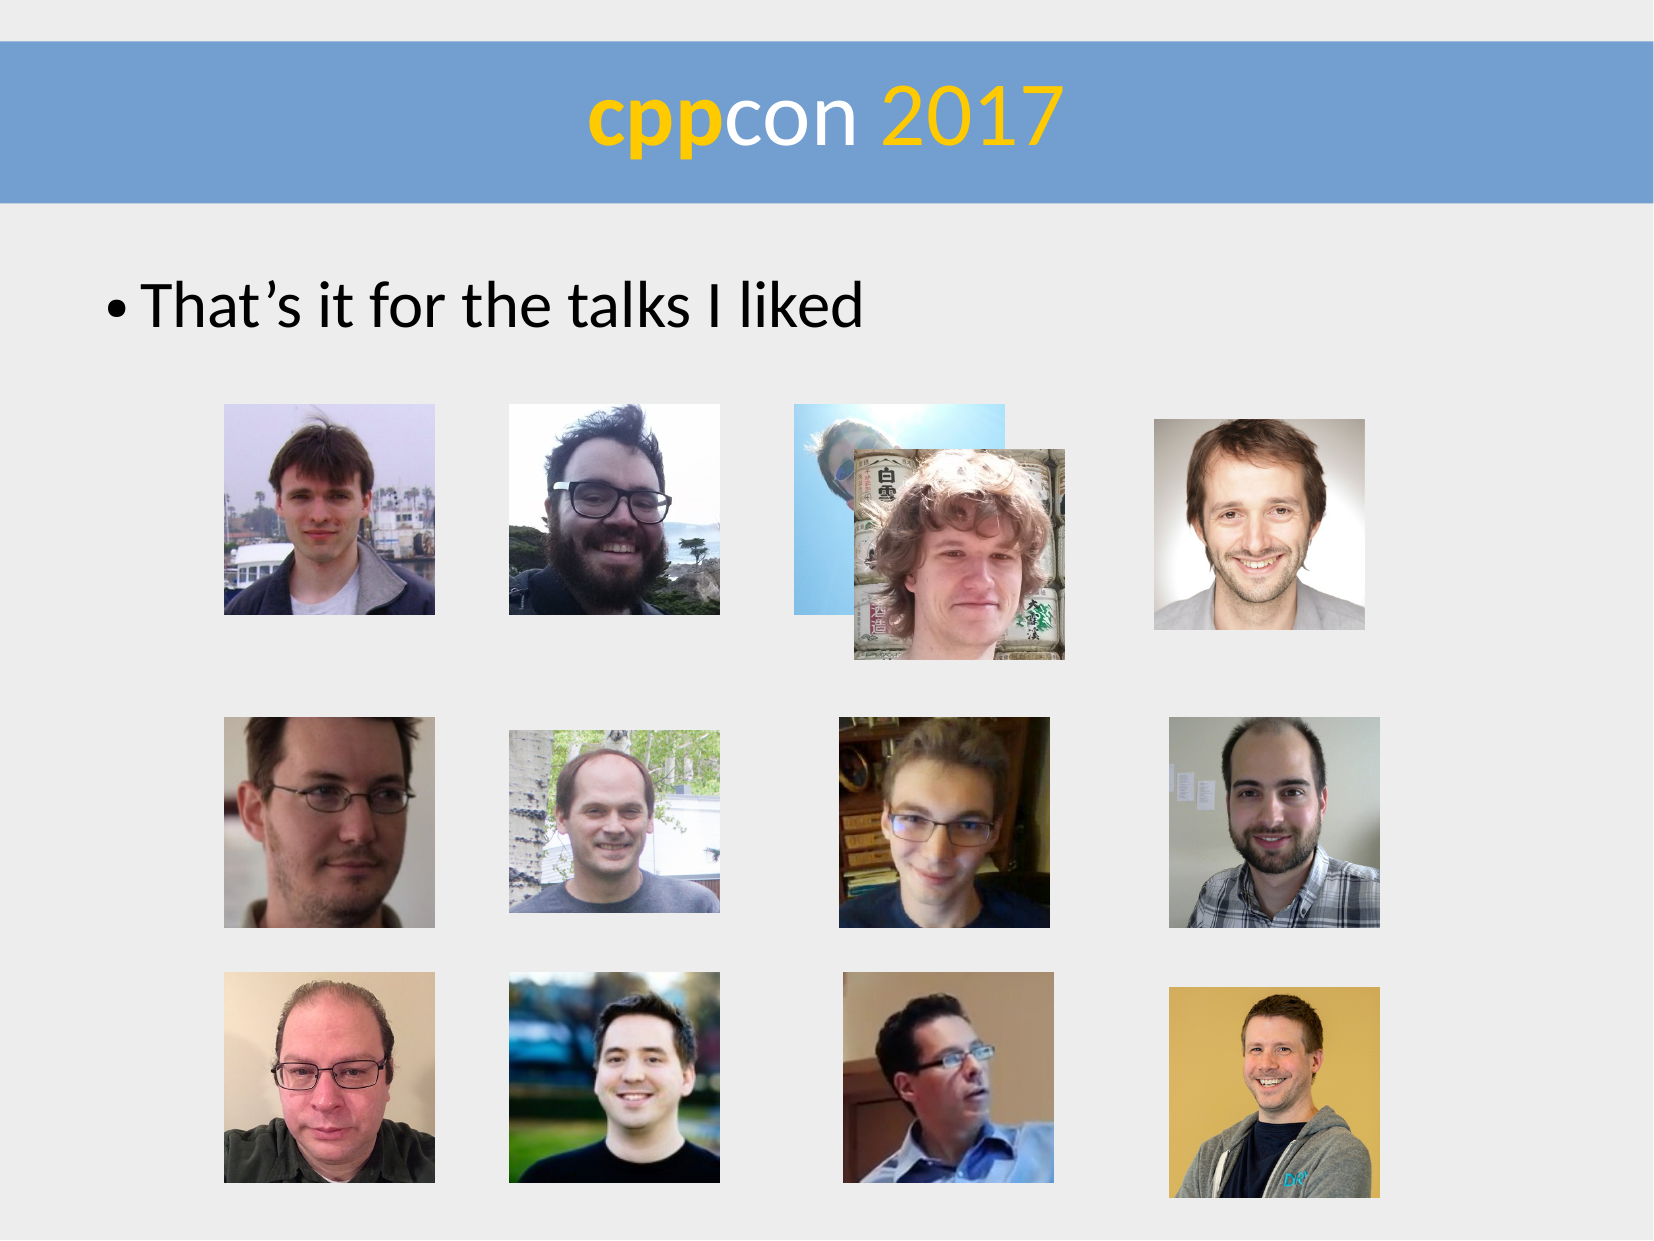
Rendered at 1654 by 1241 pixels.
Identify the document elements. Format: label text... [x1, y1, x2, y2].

picture [1169, 717, 1380, 928]
picture [794, 404, 1065, 661]
picture [509, 730, 720, 913]
picture [224, 717, 435, 928]
picture [843, 972, 1054, 1183]
picture [509, 404, 720, 616]
picture [1154, 419, 1365, 631]
picture [1169, 987, 1380, 1198]
text_box That’s it for the talks I liked [90, 270, 1546, 352]
picture [839, 717, 1050, 928]
picture [224, 972, 435, 1183]
picture [509, 972, 720, 1183]
title cppcon 2017 [0, 41, 1654, 204]
picture [224, 404, 435, 616]
